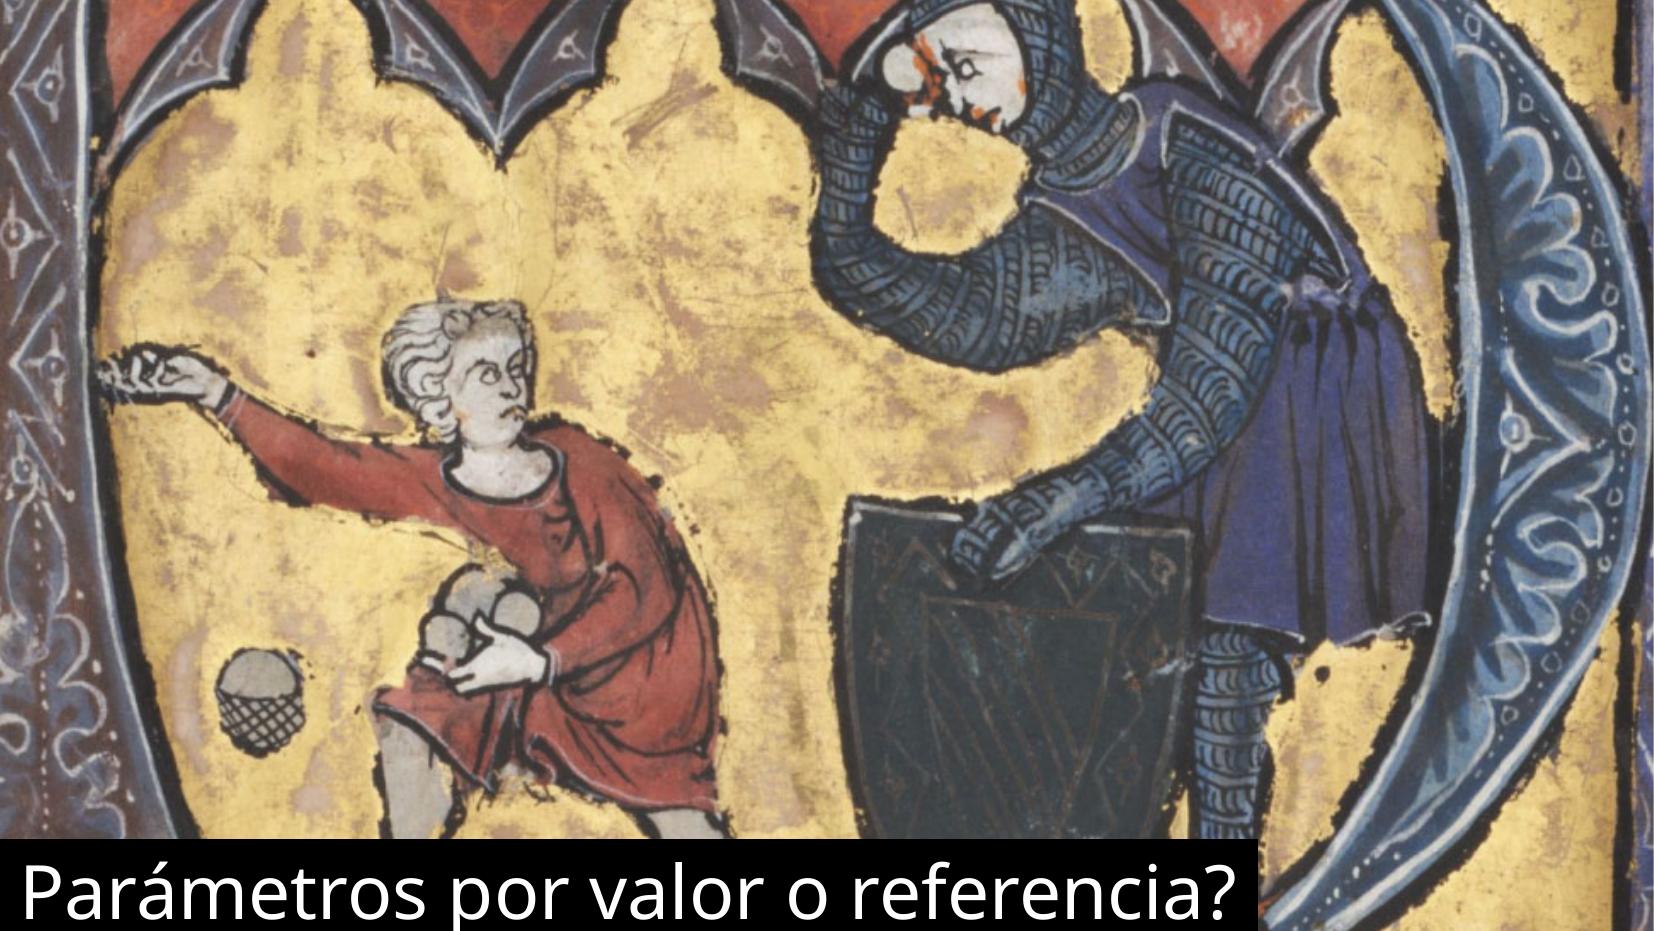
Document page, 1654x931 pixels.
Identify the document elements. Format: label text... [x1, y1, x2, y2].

text_box Parámetros por valor o referencia? [0, 831, 1381, 931]
picture [0, 0, 1654, 931]
